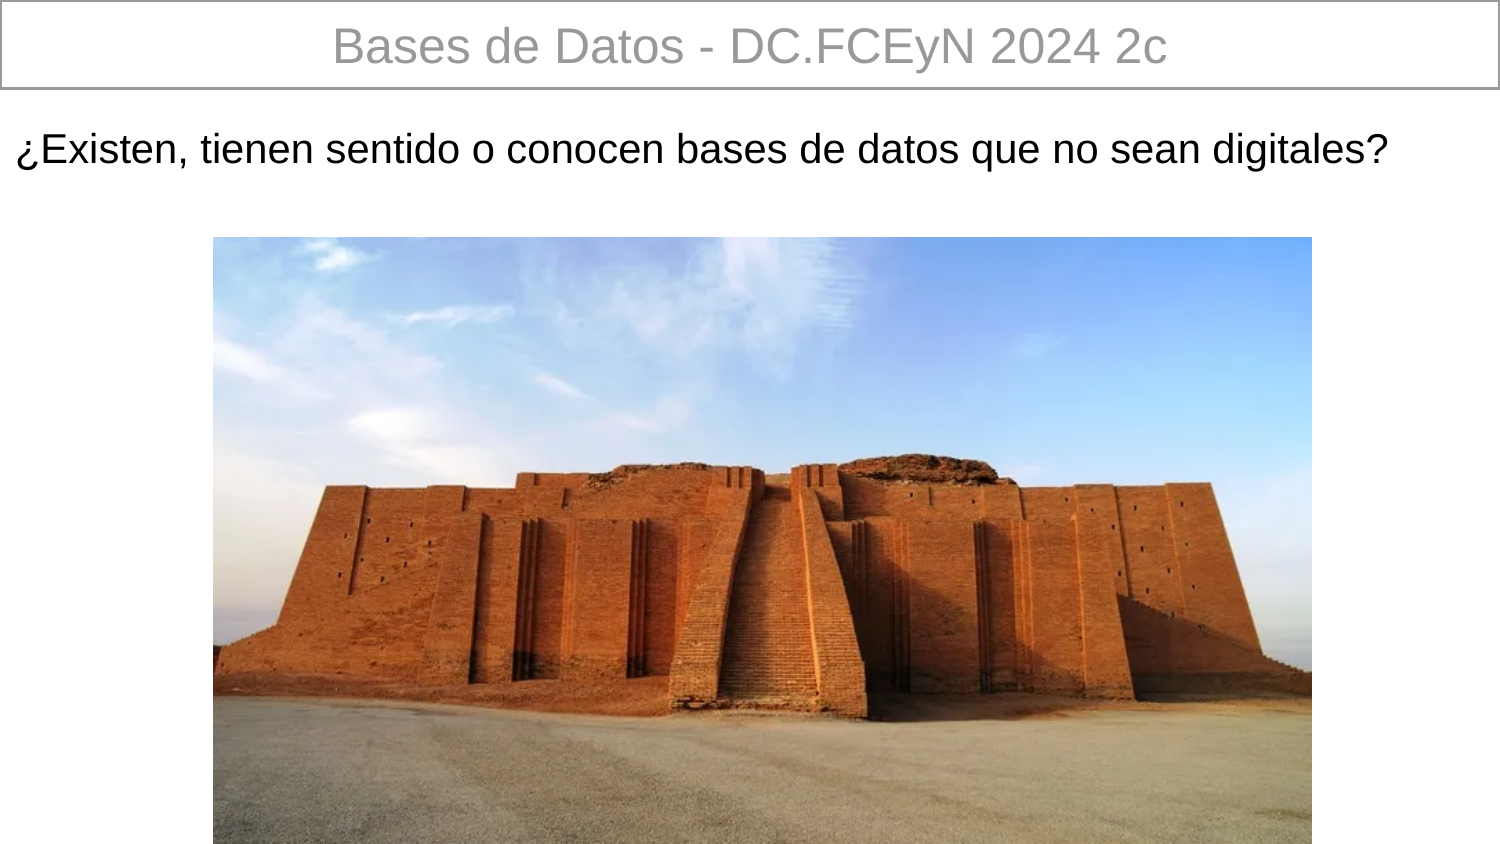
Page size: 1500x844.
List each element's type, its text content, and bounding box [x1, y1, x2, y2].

picture [213, 237, 1312, 844]
text_box ¿Existen, tienen sentido o conocen bases de datos que no sean digitales? [0, 107, 1500, 188]
title Bases de Datos - DC.FCEyN 2024 2c [0, 0, 1500, 89]
